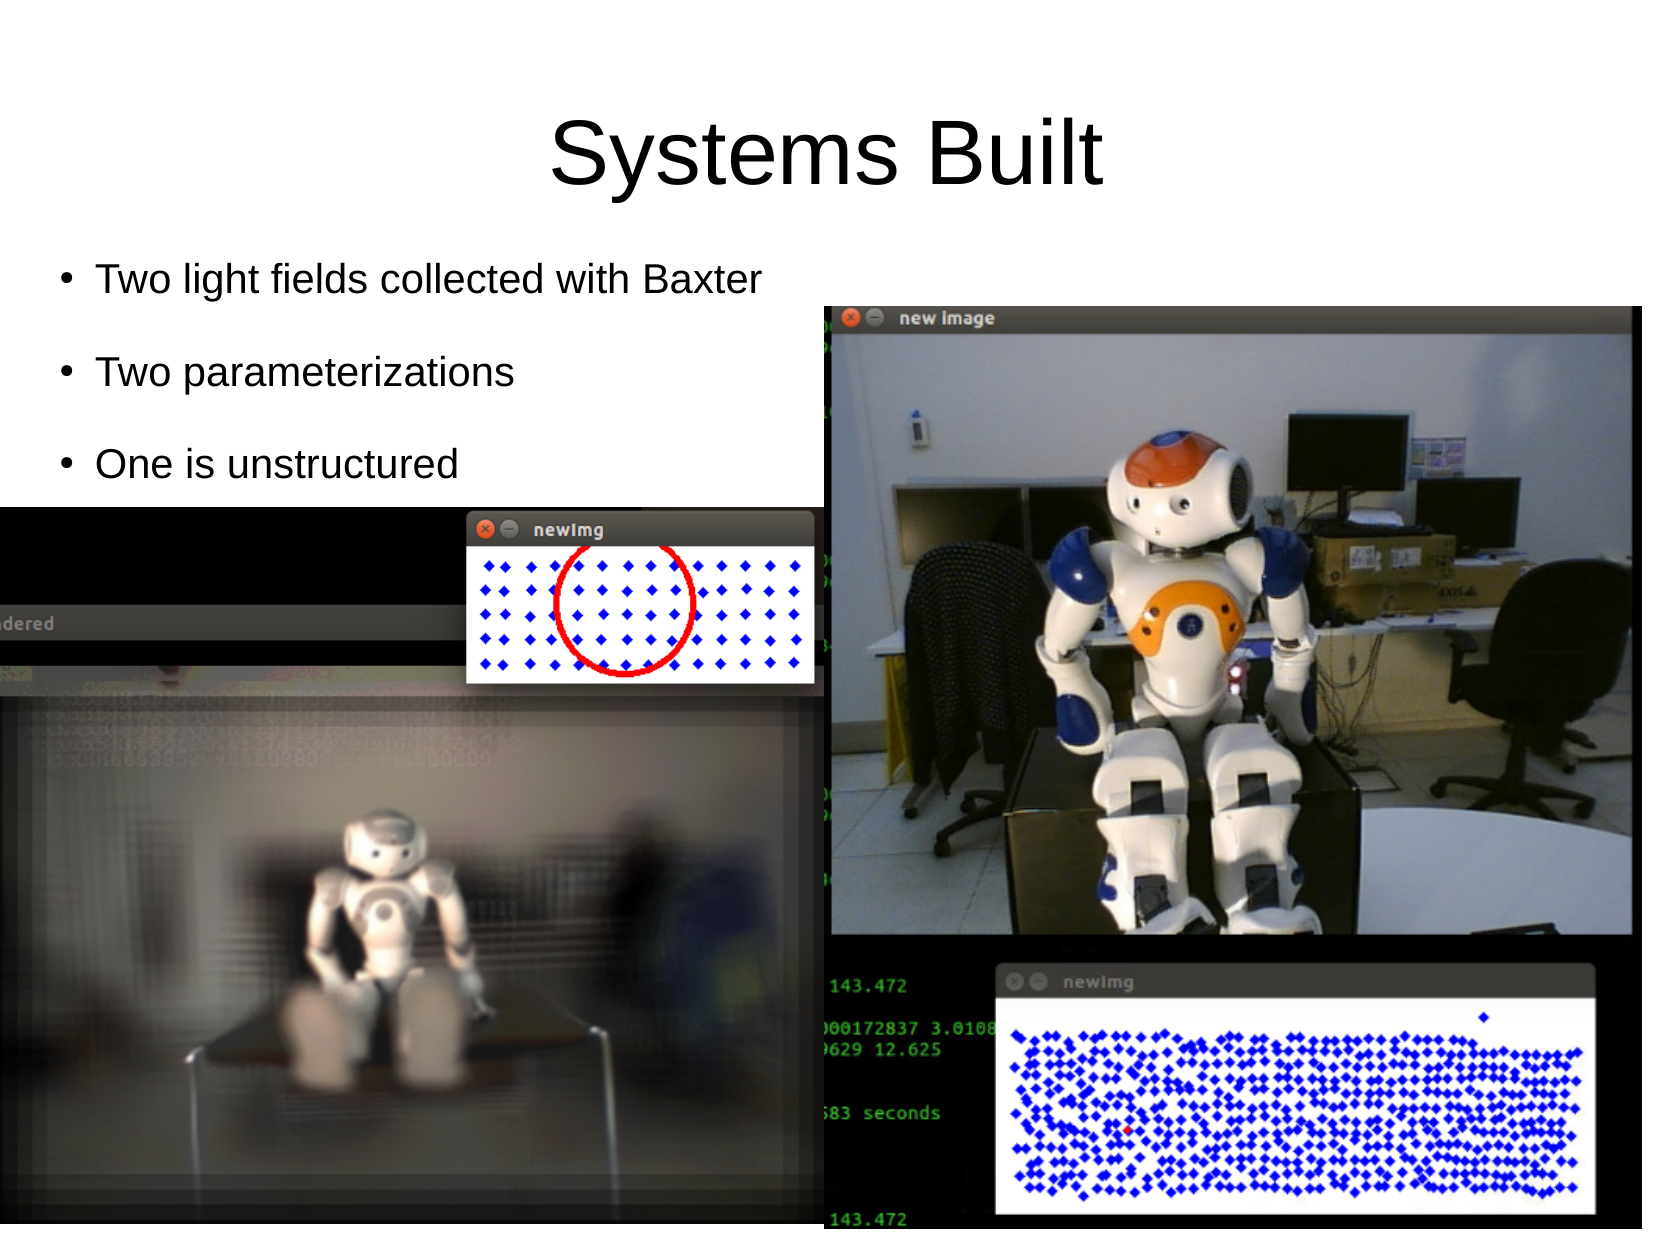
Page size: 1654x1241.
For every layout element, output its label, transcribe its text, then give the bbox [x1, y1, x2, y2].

title Systems Built [82, 49, 1571, 257]
picture [0, 306, 1642, 1229]
text_box Two light fields collected with Baxter Two parameterizations One is unstructured [44, 248, 778, 498]
